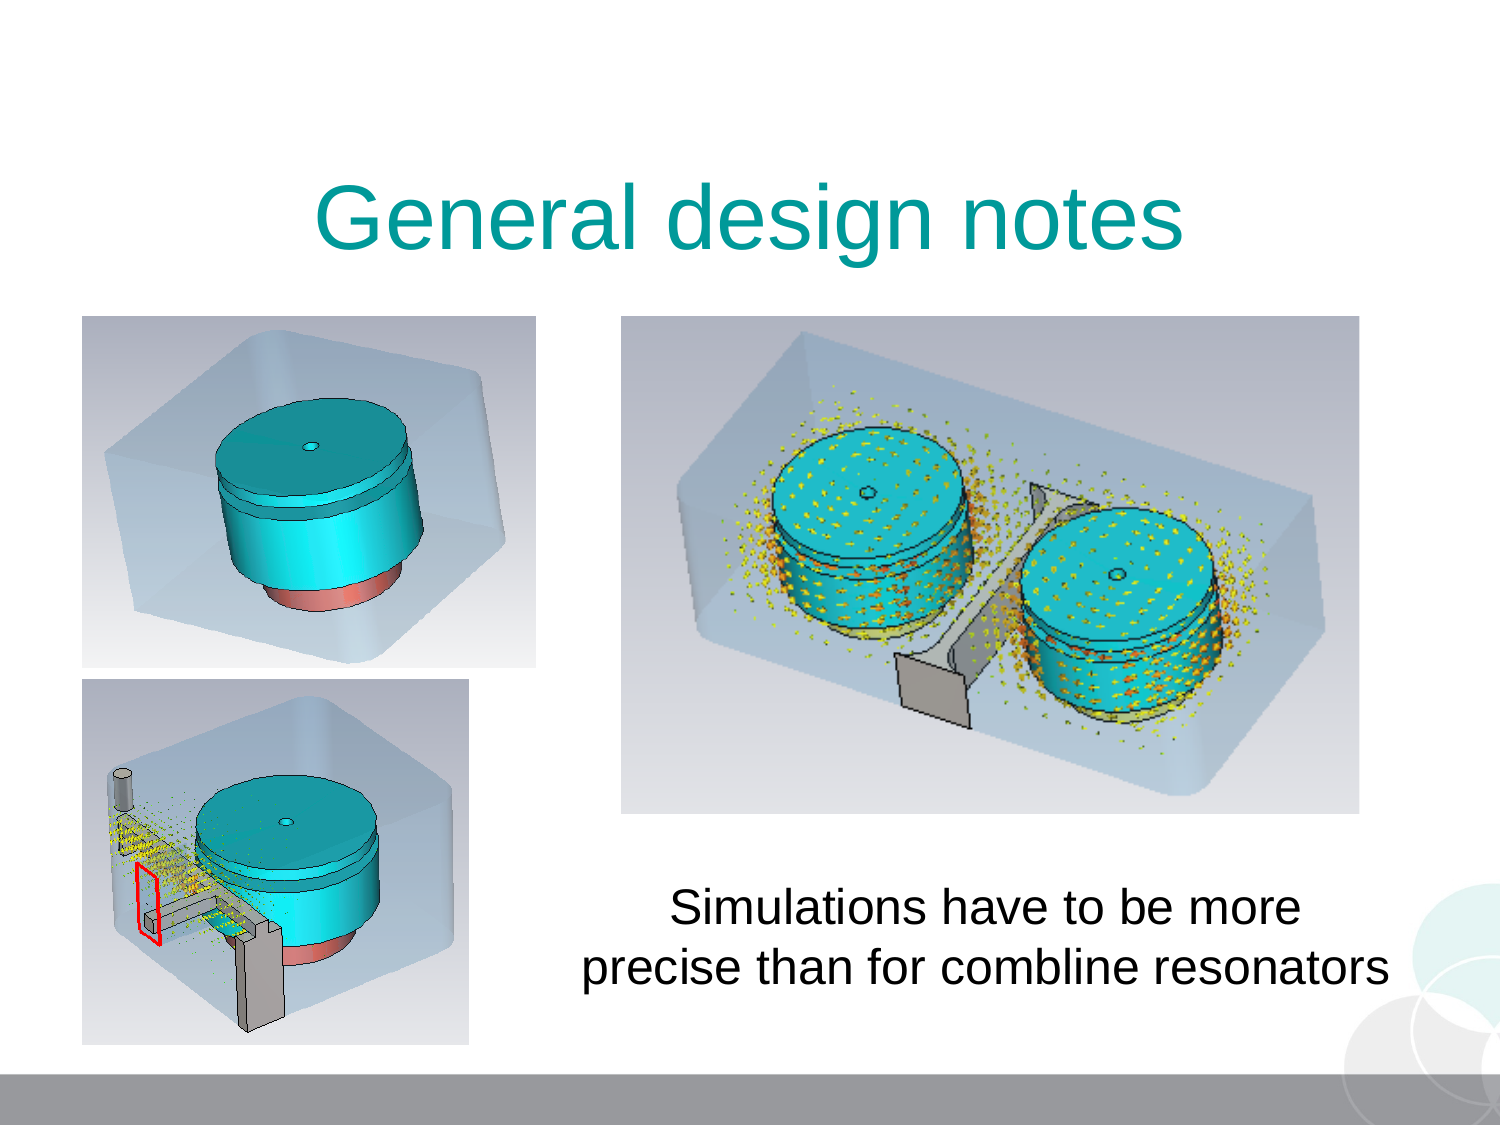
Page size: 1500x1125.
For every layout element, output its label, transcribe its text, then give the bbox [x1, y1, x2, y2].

picture [621, 316, 1360, 814]
text_box Simulations have to be more precise than for combline resonators [567, 867, 1406, 1003]
picture [0, 679, 1500, 1125]
title General design notes [62, 137, 1438, 288]
picture [82, 316, 536, 668]
